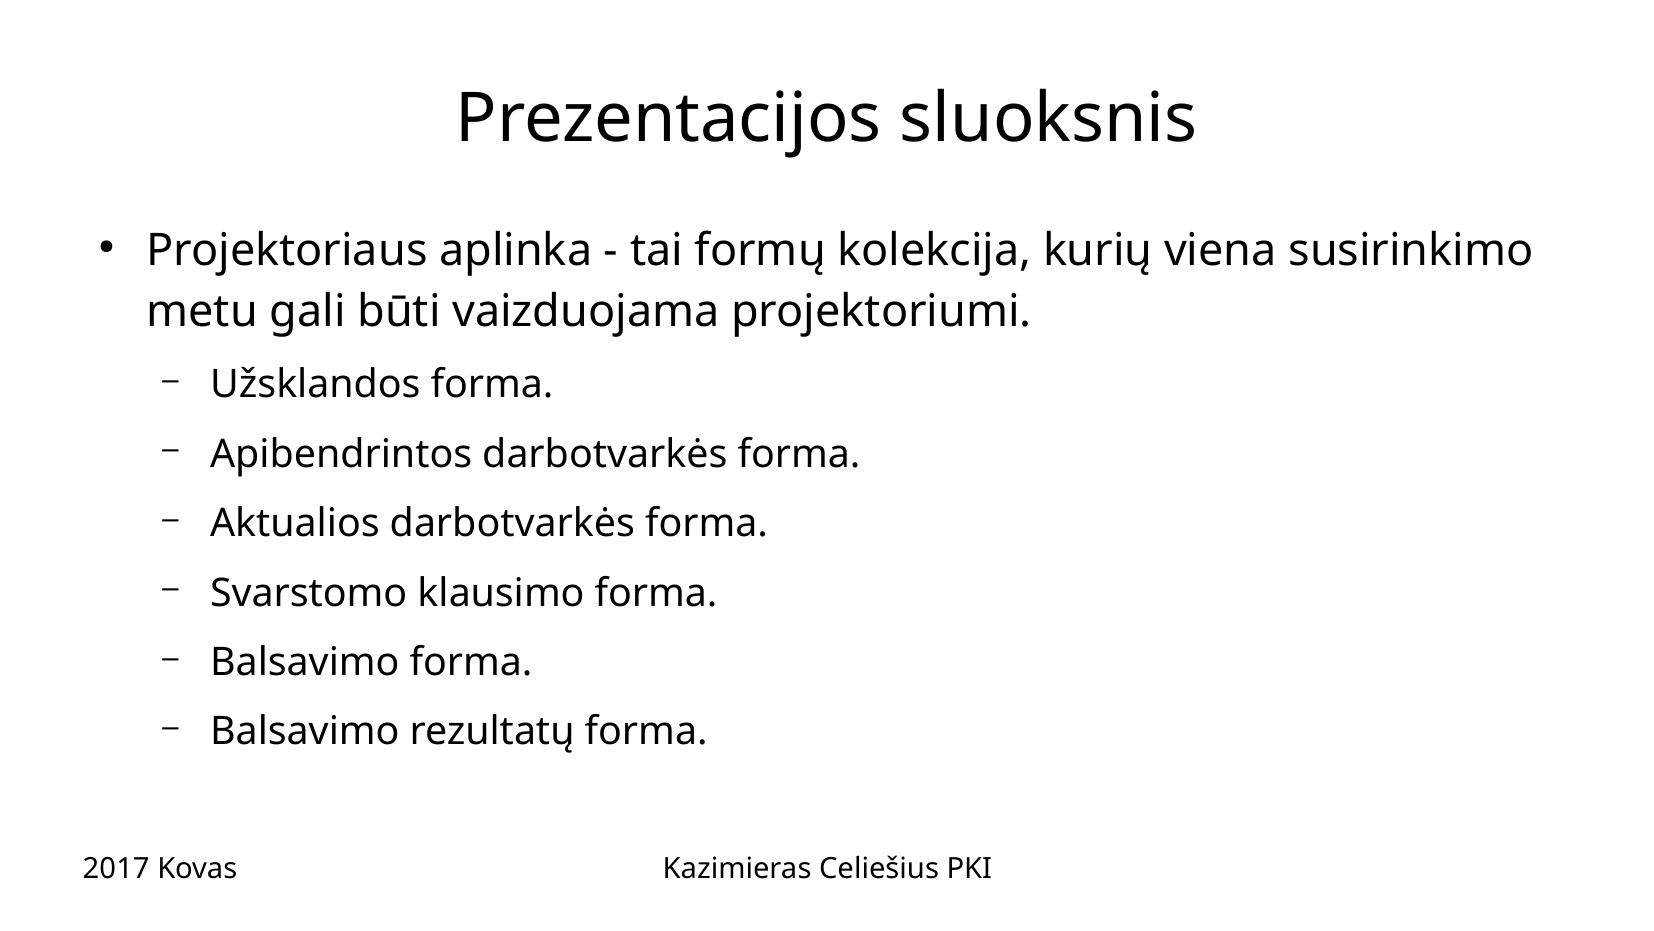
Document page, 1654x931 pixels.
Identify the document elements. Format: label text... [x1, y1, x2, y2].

title Prezentacijos sluoksnis [82, 37, 1571, 193]
list Projektoriaus aplinka - tai formų kolekcija, kurių viena susirinkimo metu gali būti vaizduojama projektoriumi. Užsklandos forma. Apibendrintos darbotvarkės forma. Aktualios darbotvarkės forma. Svarstomo klausimo forma. Balsavimo forma. Balsavimo rezultatų forma. [82, 217, 1571, 757]
